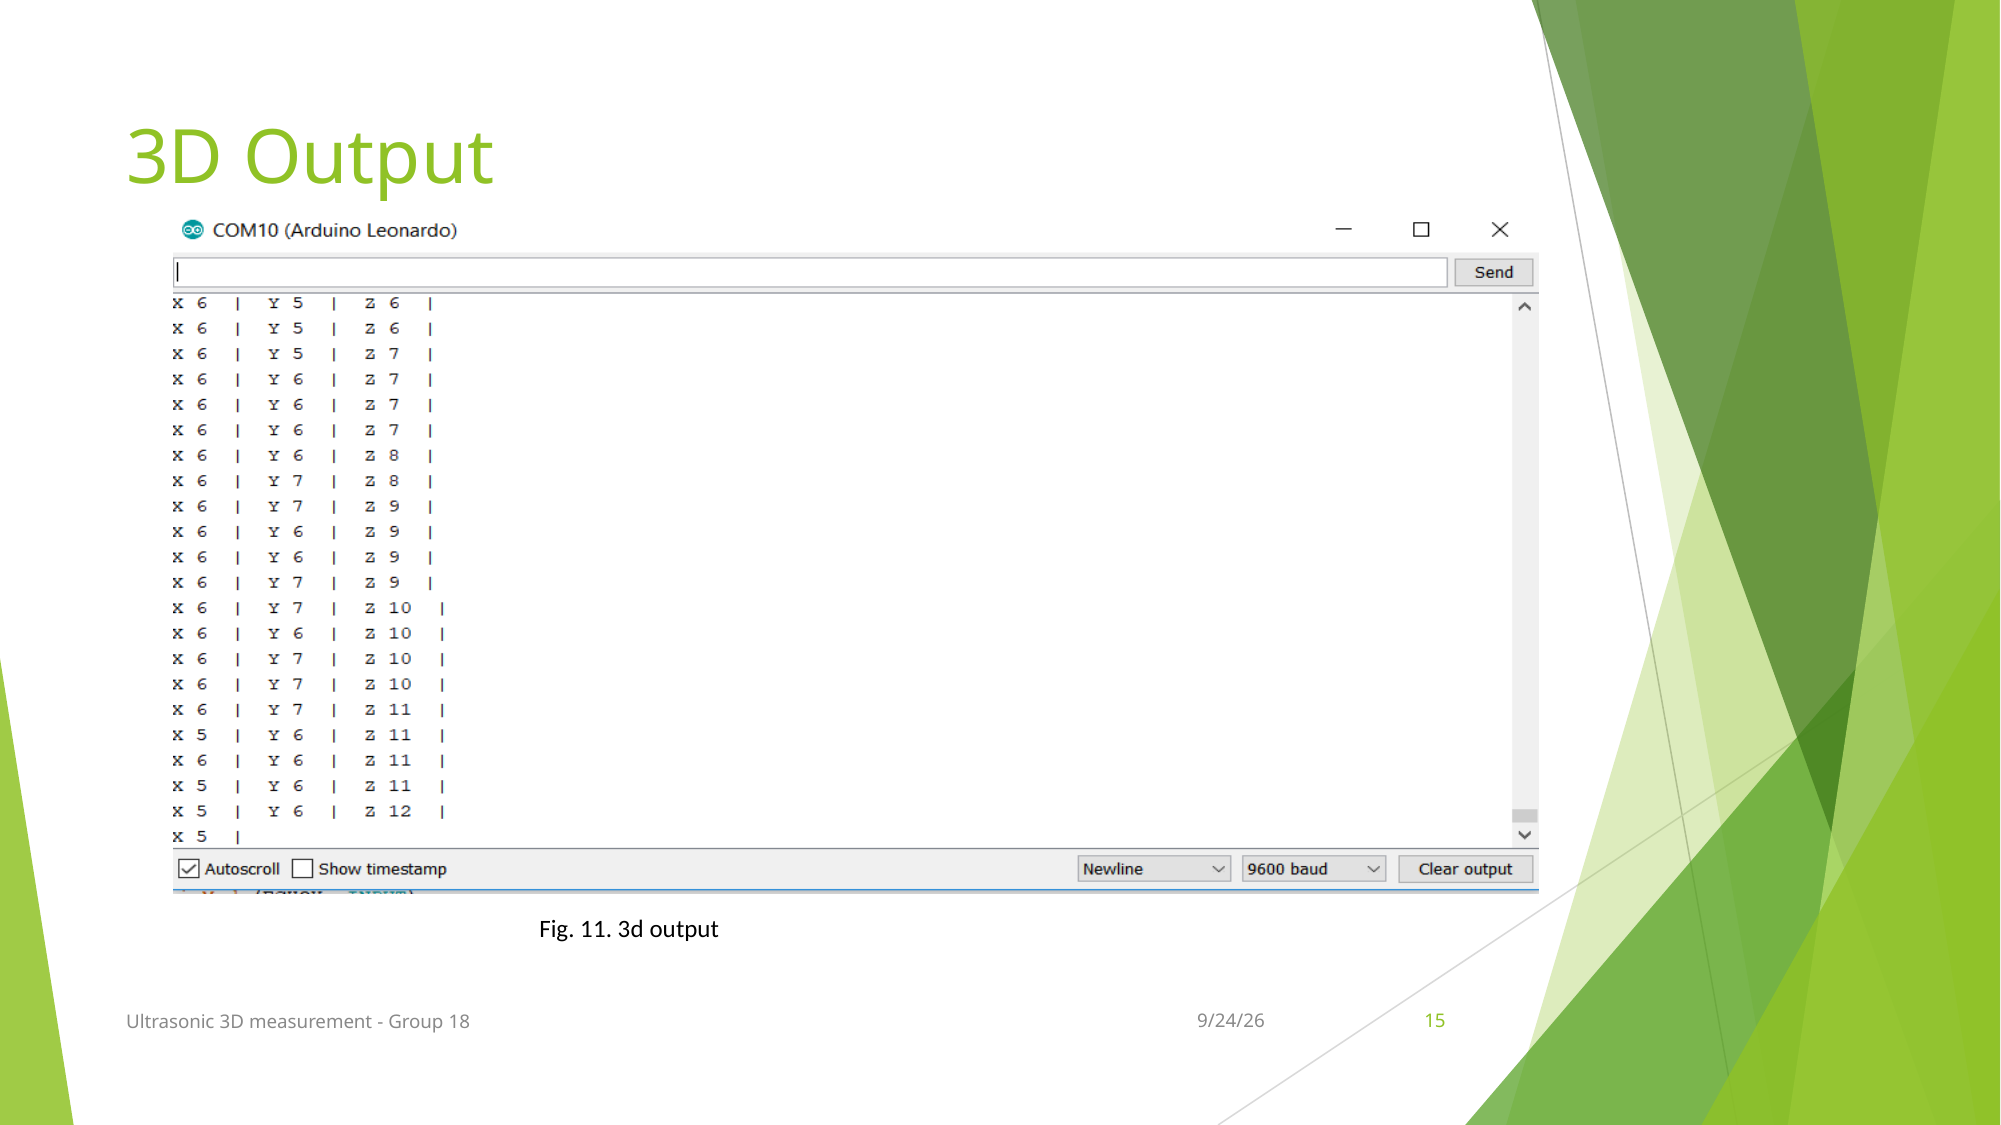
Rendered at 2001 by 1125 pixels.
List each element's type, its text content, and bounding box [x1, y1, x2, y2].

text_box Fig. 11. 3d output [524, 905, 1257, 951]
text_box [1409, 991, 1522, 1051]
picture [173, 209, 1539, 894]
text_box 2/5/2019 [1181, 991, 1332, 1051]
text_box Ultrasonic 3D measurement - Group 18 [111, 991, 1145, 1051]
text_box 3D Output [111, 101, 1522, 318]
